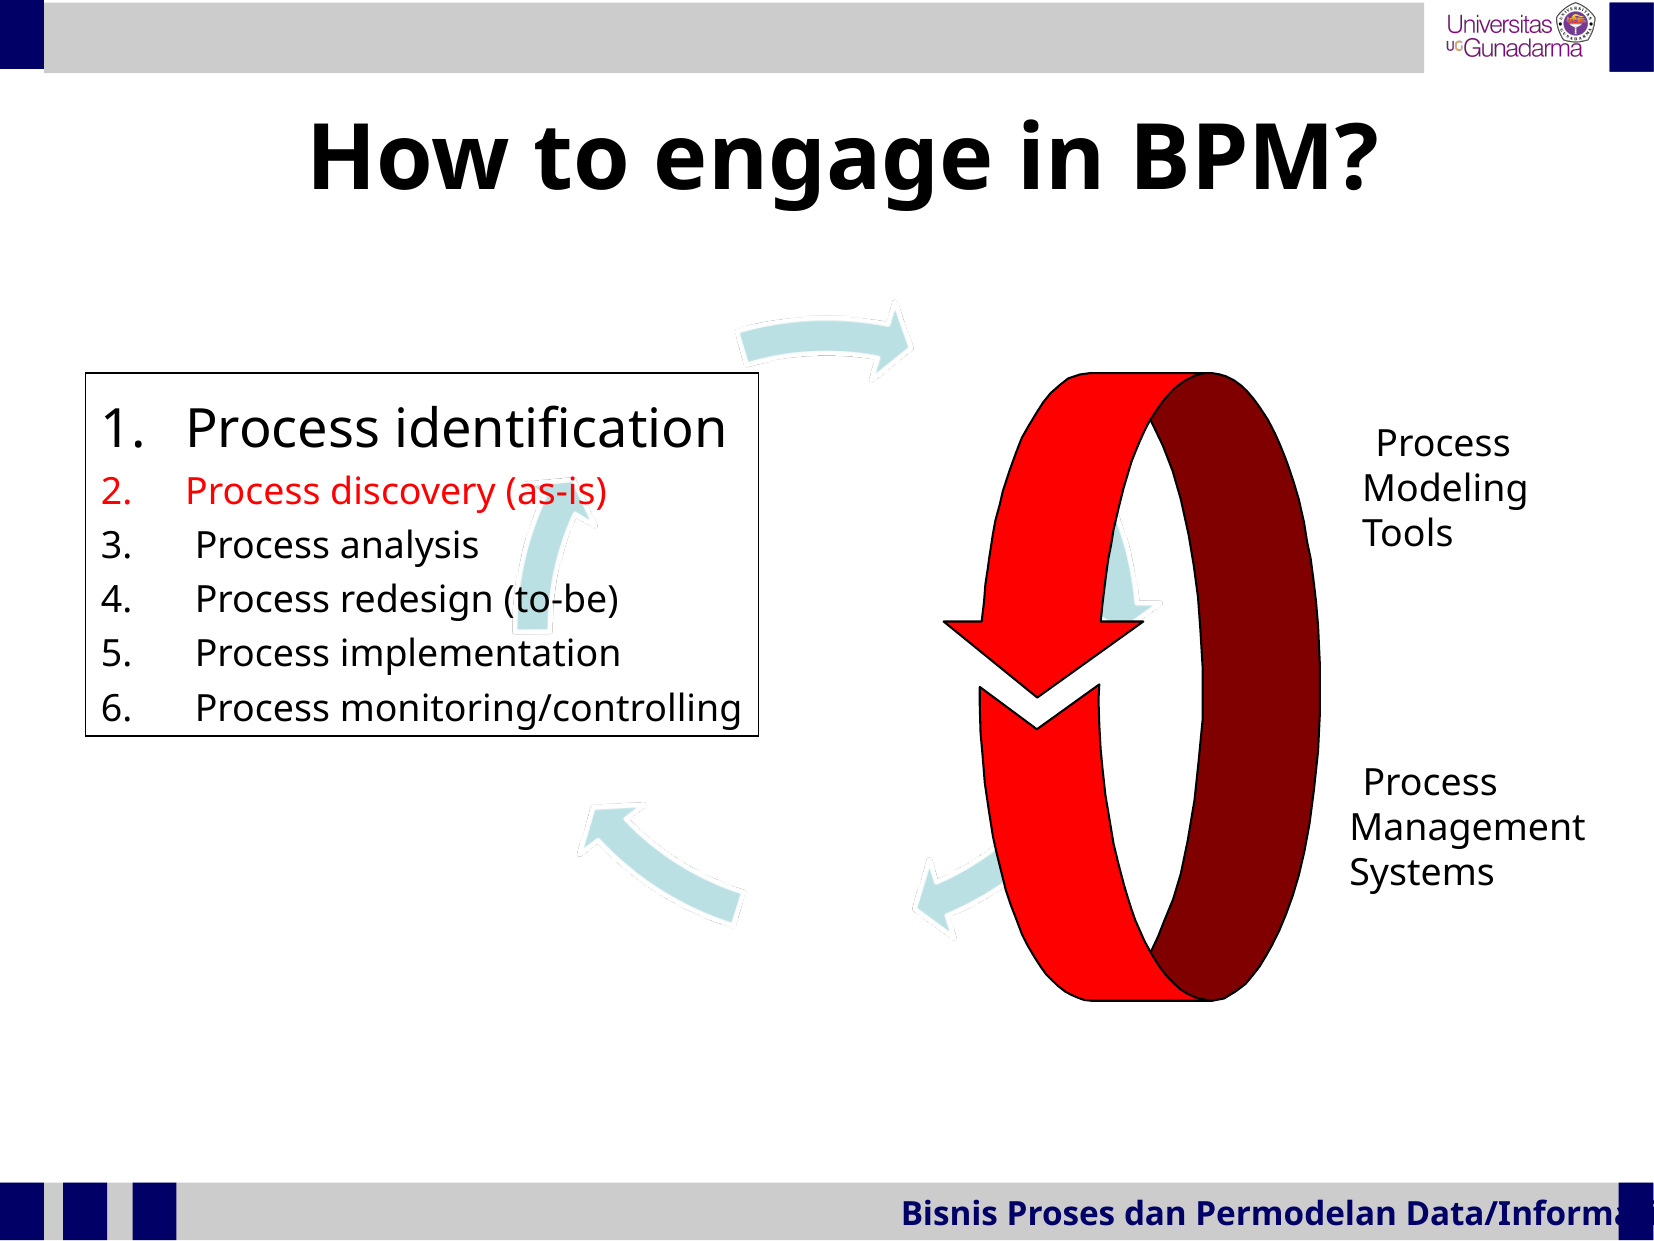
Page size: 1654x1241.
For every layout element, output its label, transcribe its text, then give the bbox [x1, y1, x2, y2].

picture [82, 294, 1571, 1016]
text_box Process Management Systems [1334, 750, 1634, 901]
text_box [943, 373, 1320, 1001]
text_box Process identification Process discovery (as-is) Process analysis Process redesign (to-be) Process implementation Process monitoring/controlling [85, 373, 759, 737]
title How to engage in BPM? [82, 49, 1571, 257]
picture [1437, 2, 1610, 62]
text_box Process Modeling Tools [1347, 411, 1582, 563]
